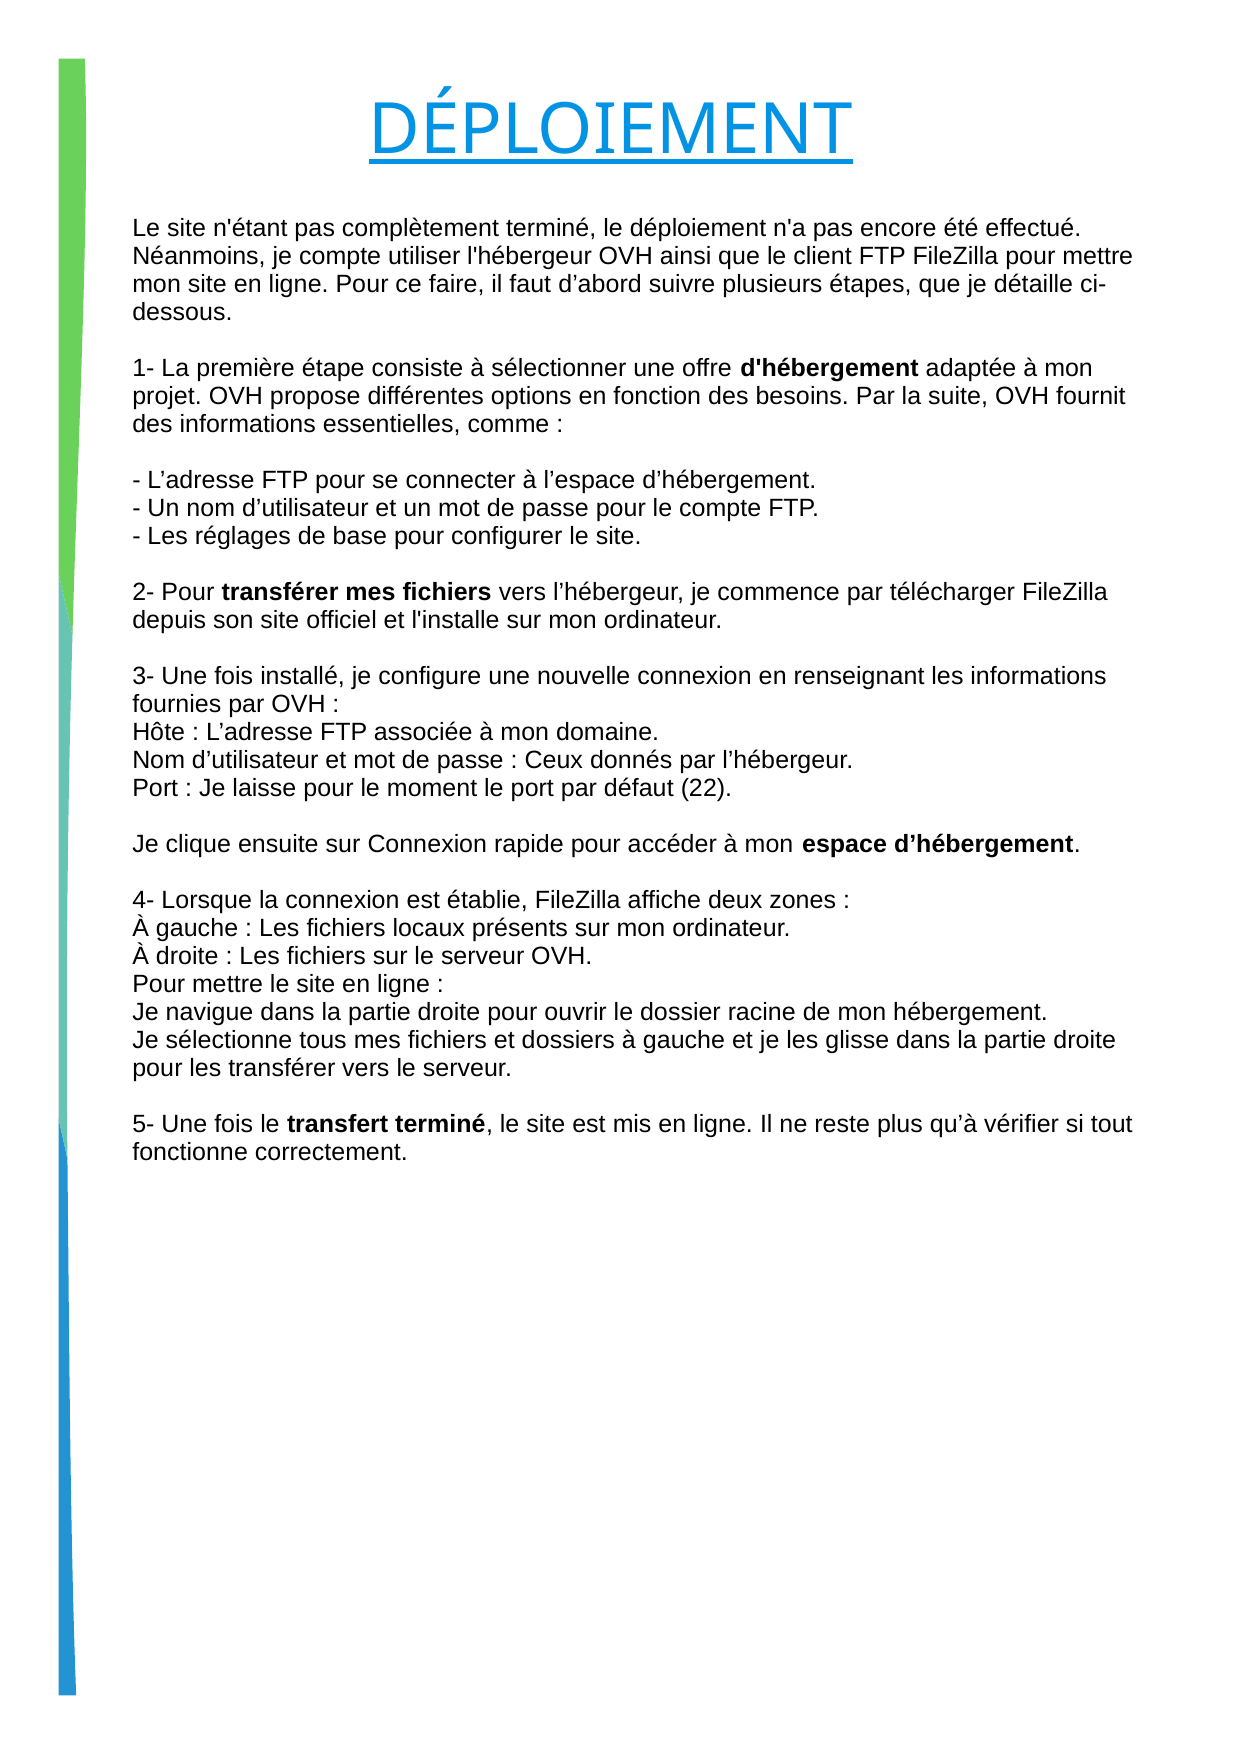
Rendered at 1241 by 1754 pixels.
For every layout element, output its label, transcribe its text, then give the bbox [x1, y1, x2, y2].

text_box DÉPLOIEMENT [353, 70, 886, 189]
text_box Le site n'étant pas complètement terminé, le déploiement n'a pas encore été effectué. Néanmoins, je compte utiliser l'hébergeur OVH ainsi que le client FTP FileZilla pour mettre mon site en ligne. Pour ce faire, il faut d’abord suivre plusieurs étapes, que je détaille ci-dessous. 1- La première étape consiste à sélectionner une offre d'hébergement adaptée à mon projet. OVH propose différentes options en fonction des besoins. Par la suite, OVH fournit des informations essentielles, comme : - L’adresse FTP pour se connecter à l’espace d’hébergement. - Un nom d’utilisateur et un mot de passe pour le compte FTP. - Les réglages de base pour configurer le site. 2- Pour transférer mes fichiers vers l’hébergeur, je commence par télécharger FileZilla depuis son site officiel et l'installe sur mon ordinateur. 3- Une fois installé, je configure une nouvelle connexion en renseignant les informations fournies par OVH : Hôte : L’adresse FTP associée à mon domaine. Nom d’utilisateur et mot de passe : Ceux donnés par l’hébergeur. Port : Je laisse pour le moment le port par défaut (22). Je clique ensuite sur Connexion rapide pour accéder à mon espace d’hébergement. 4- Lorsque la connexion est établie, FileZilla affiche deux zones : À gauche : Les fichiers locaux présents sur mon ordinateur. À droite : Les fichiers sur le serveur OVH. Pour mettre le site en ligne : Je navigue dans la partie droite pour ouvrir le dossier racine de mon hébergement. Je sélectionne tous mes fichiers et dossiers à gauche et je les glisse dans la partie droite pour les transférer vers le serveur. 5- Une fois le transfert terminé, le site est mis en ligne. Il ne reste plus qu’à vérifier si tout fonctionne correctement. [117, 206, 1152, 1211]
